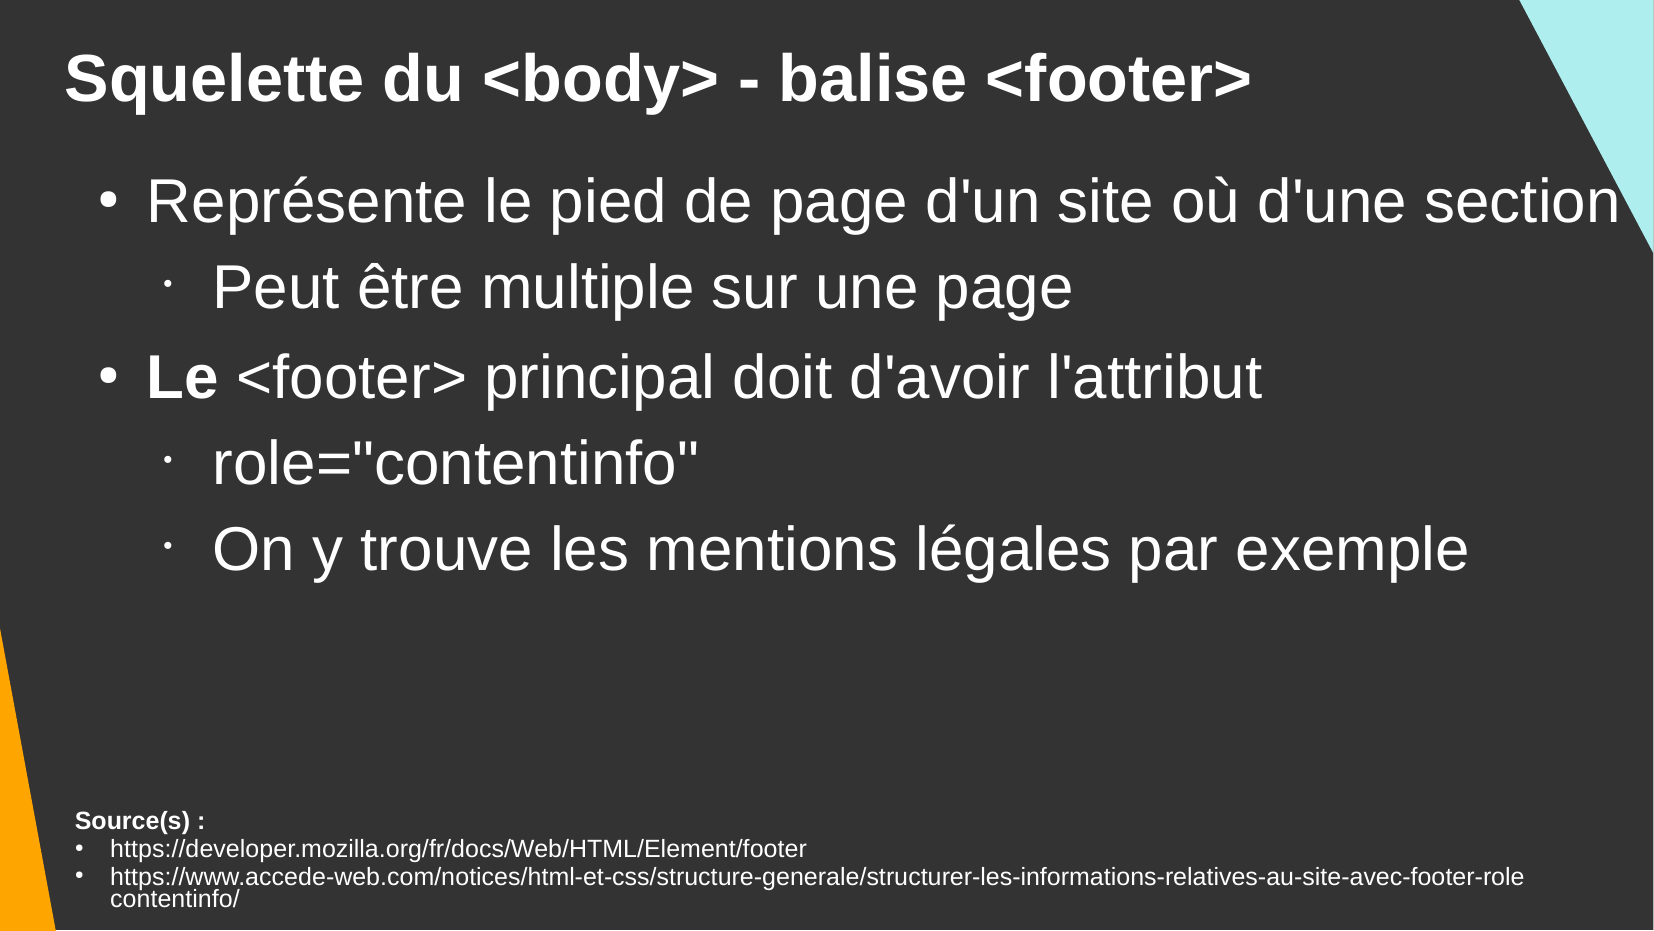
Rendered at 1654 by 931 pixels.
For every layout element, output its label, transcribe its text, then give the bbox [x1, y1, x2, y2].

text_box [1519, 0, 1654, 255]
list Représente le pied de page d'un site où d'une section Peut être multiple sur une page Le <footer> principal doit d'avoir l'attribut role="contentinfo" On y trouve les mentions légales par exemple [80, 166, 1636, 626]
title Squelette du <body> - balise <footer> [64, 40, 1553, 118]
text_box [0, 628, 56, 931]
text_box Source(s) : https://developer.mozilla.org/fr/docs/Web/HTML/Element/footer https://www.accede-web.com/notices/html-et-css/structure-generale/structurer-les-informations-relatives-au-site-avec-footer-rolecontentinfo/ [60, 798, 1546, 898]
